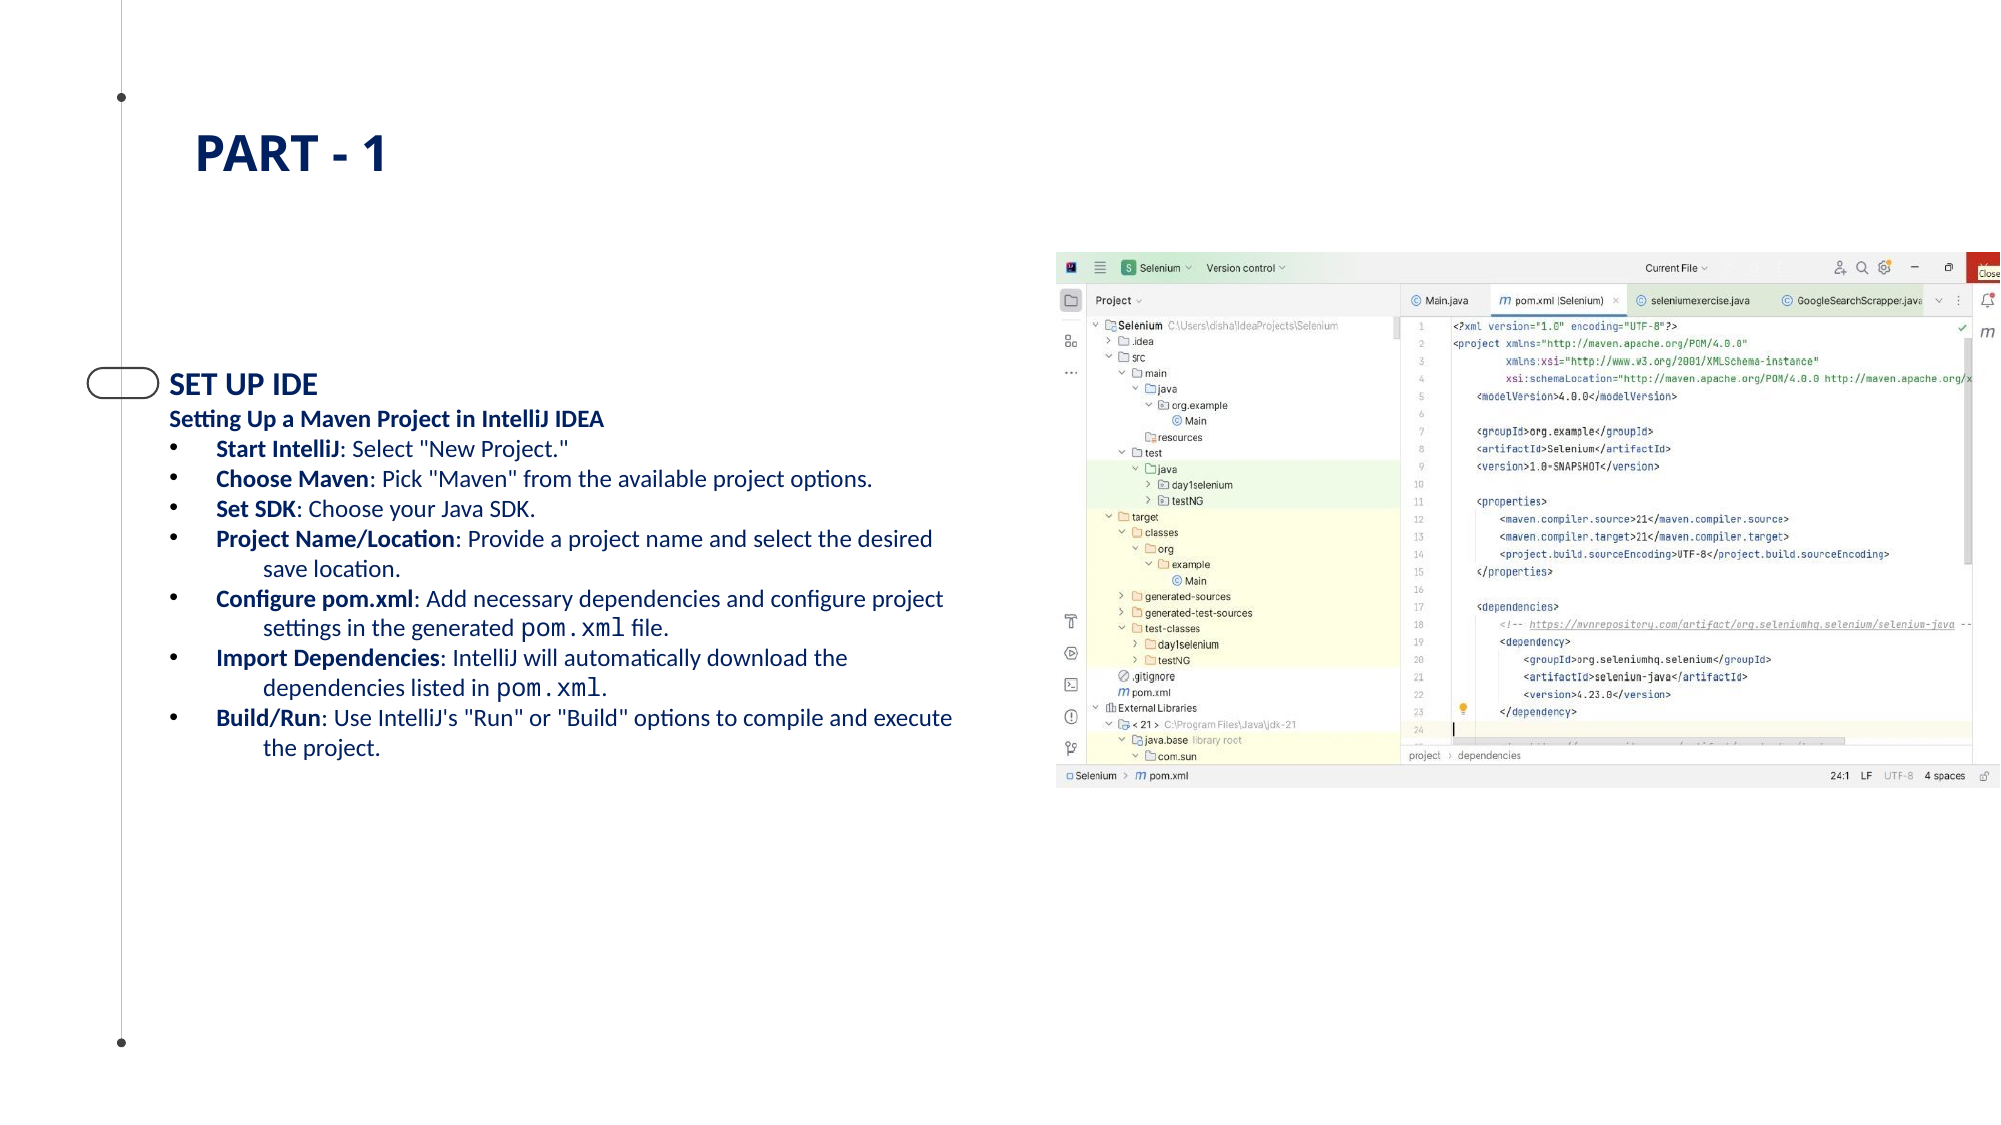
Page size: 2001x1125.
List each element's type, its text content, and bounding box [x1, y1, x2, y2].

text_box [117, 1038, 126, 1048]
text_box SET UP IDE Setting Up a Maven Project in IntelliJ IDEA Start IntelliJ: Select "New Project." Choose Maven: Pick "Maven" from the available project options. Set SDK: Choose your Java SDK. Project Name/Location: Provide a project name and select the desired save location. Configure pom.xml: Add necessary dependencies and configure project settings in the generated pom.xml file. Import Dependencies: IntelliJ will automatically download the dependencies listed in pom.xml. Build/Run: Use IntelliJ's "Run" or "Build" options to compile and execute the project. [169, 362, 967, 802]
picture [1056, 252, 2000, 788]
text_box [117, 93, 126, 102]
text_box PART - 1 [194, 121, 990, 182]
